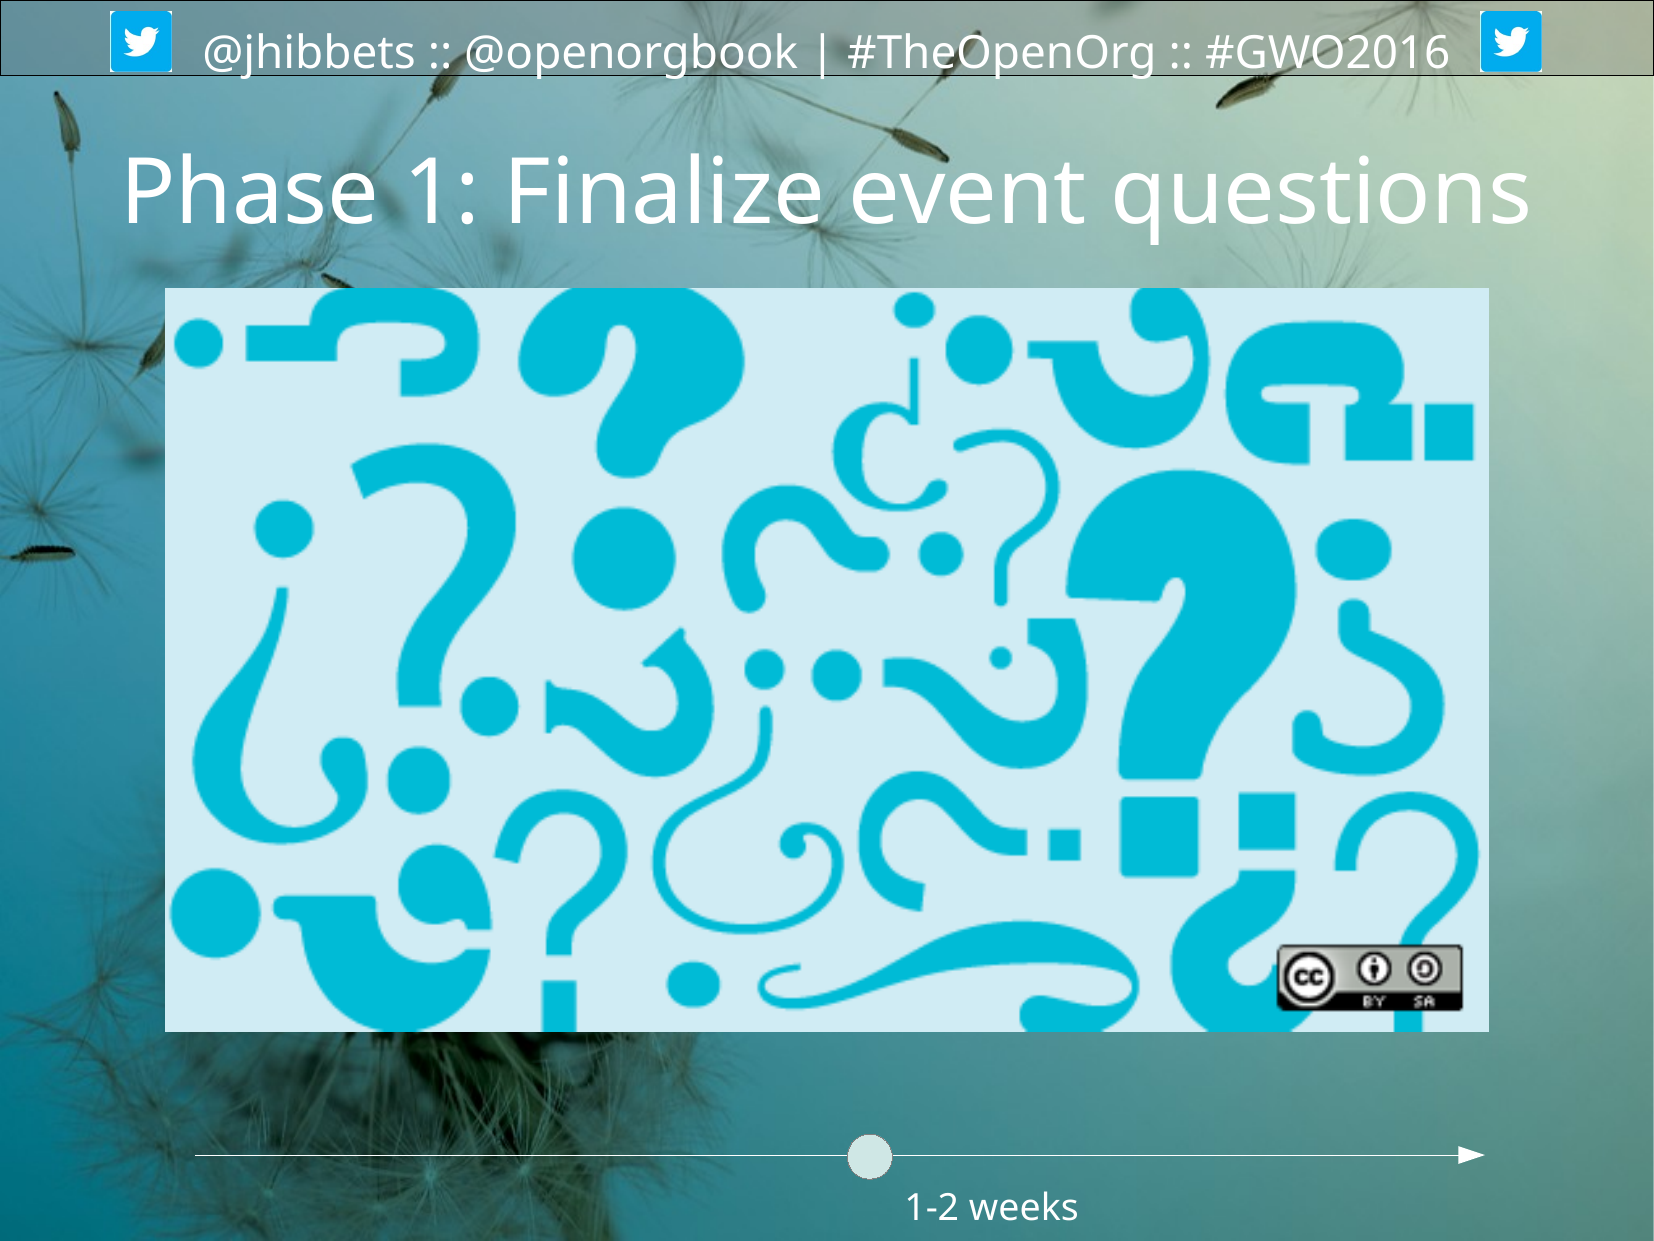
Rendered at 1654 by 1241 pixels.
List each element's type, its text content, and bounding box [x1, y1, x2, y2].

picture [110, 11, 114, 72]
title Phase 1: Finalize event questions [82, 84, 1571, 292]
picture [125, 27, 158, 56]
text_box [847, 1134, 893, 1180]
text_box 1-2 weeks [889, 1173, 1088, 1226]
picture [0, 76, 1654, 1241]
picture [1480, 11, 1484, 72]
picture [1495, 27, 1528, 56]
